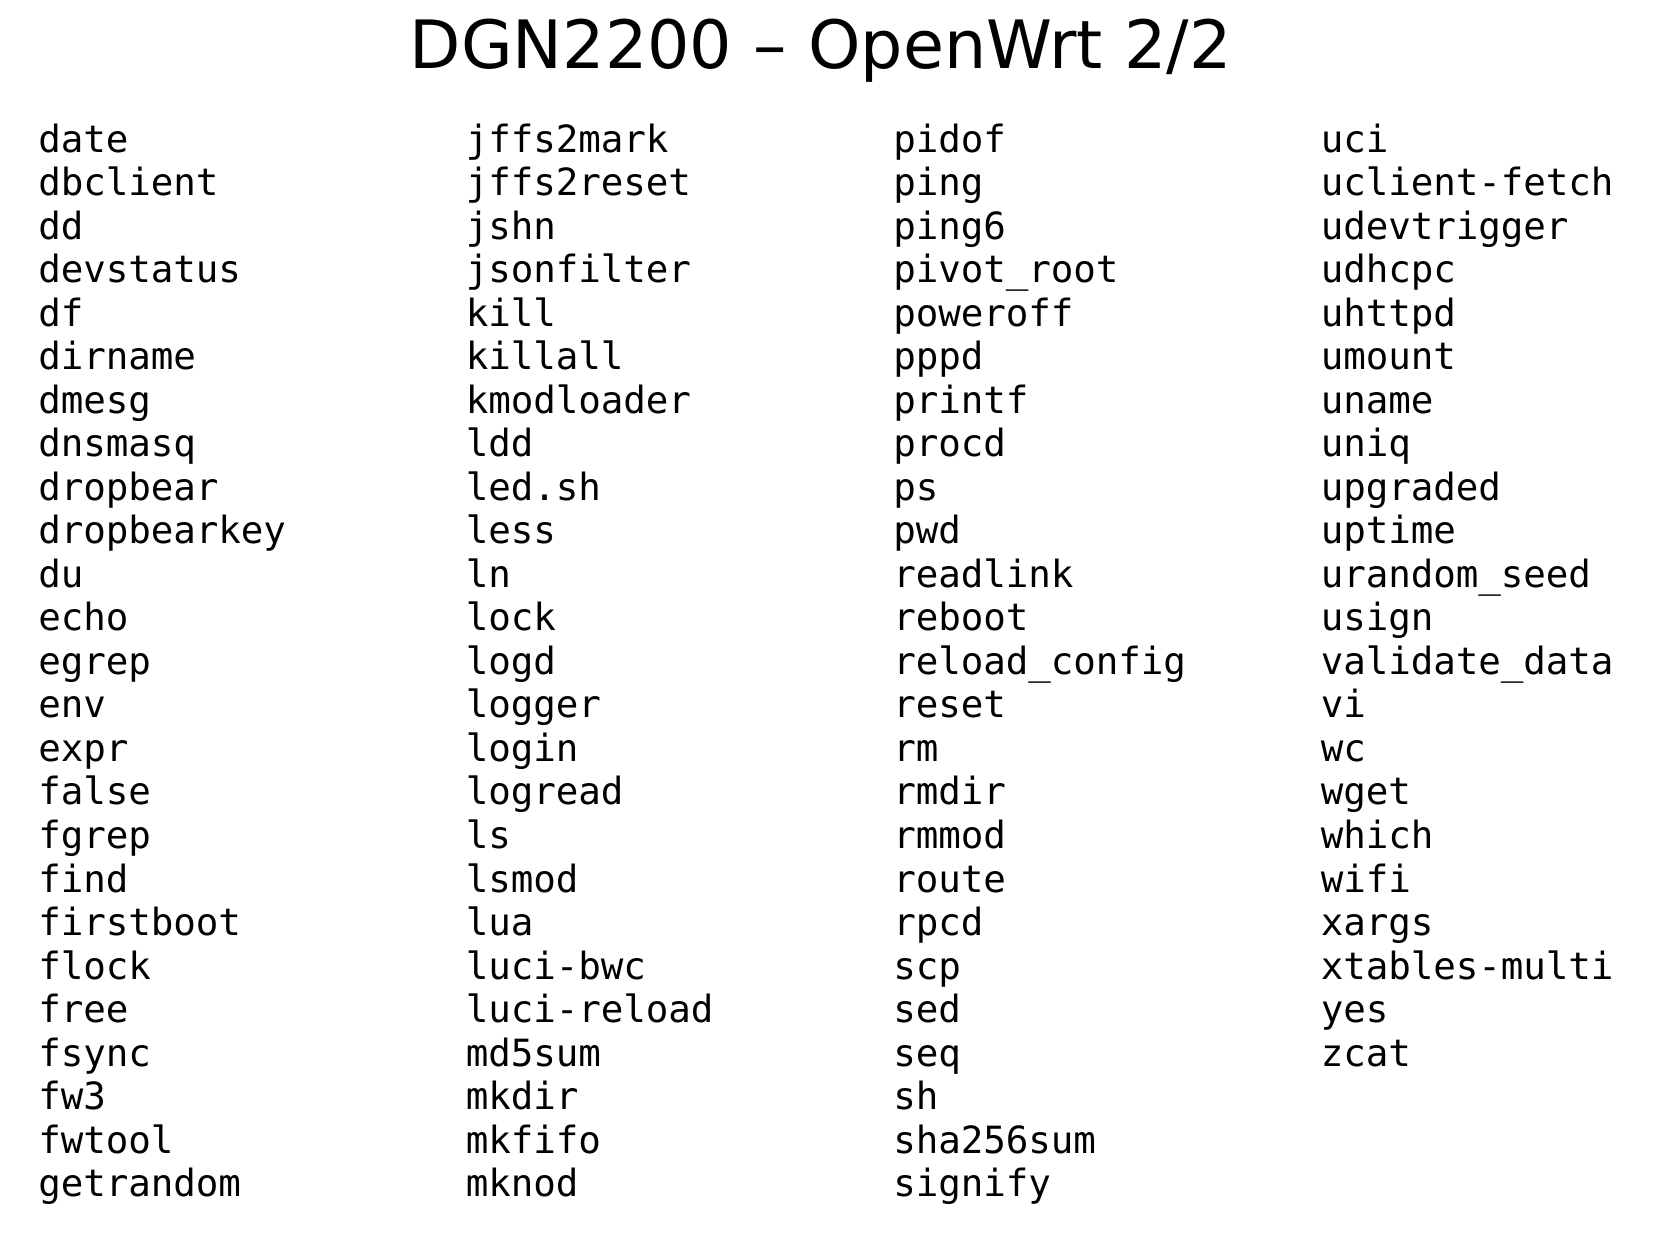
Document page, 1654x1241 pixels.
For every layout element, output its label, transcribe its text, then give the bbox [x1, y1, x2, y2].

title DGN2200 – OpenWrt 2/2 [0, 0, 1642, 98]
text_box date jffs2mark pidof uci dbclient jffs2reset ping uclient-fetch dd jshn ping6 udevtrigger devstatus jsonfilter pivot_root udhcpc df kill poweroff uhttpd dirname killall pppd umount dmesg kmodloader printf uname dnsmasq ldd procd uniq dropbear led.sh ps upgraded dropbearkey less pwd uptime du ln readlink urandom_seed echo lock reboot usign egrep logd reload_config validate_data env logger reset vi expr login rm wc false logread rmdir wget fgrep ls rmmod which find lsmod route wifi firstboot lua rpcd xargs flock luci-bwc scp xtables-multi free luci-reload sed yes fsync md5sum seq zcat fw3 mkdir sh fwtool mkfifo sha256sum getrandom mknod signify [23, 110, 1654, 1213]
